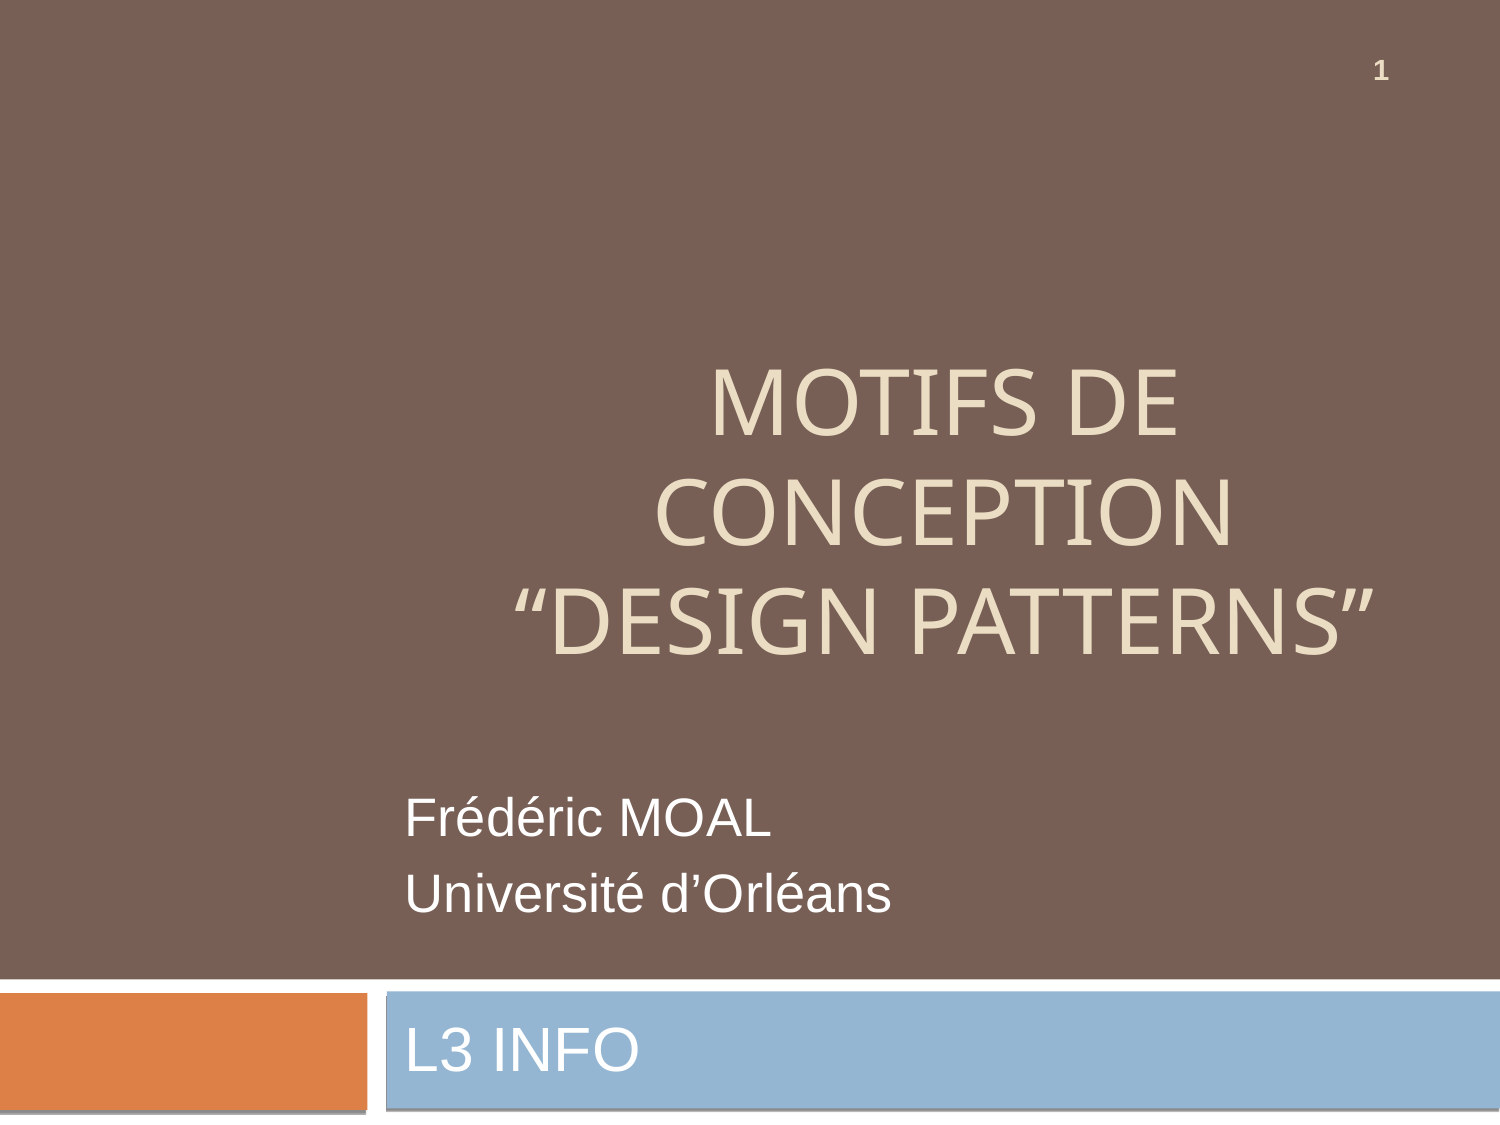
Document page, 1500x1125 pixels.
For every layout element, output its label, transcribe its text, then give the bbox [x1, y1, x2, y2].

slide_number <numéro> [1312, 37, 1450, 100]
title Motifs de conception “Design Patterns” [407, 368, 1483, 681]
text_box Frédéric MOAL Université d’Orléans L3 INFO [389, 775, 1500, 1125]
